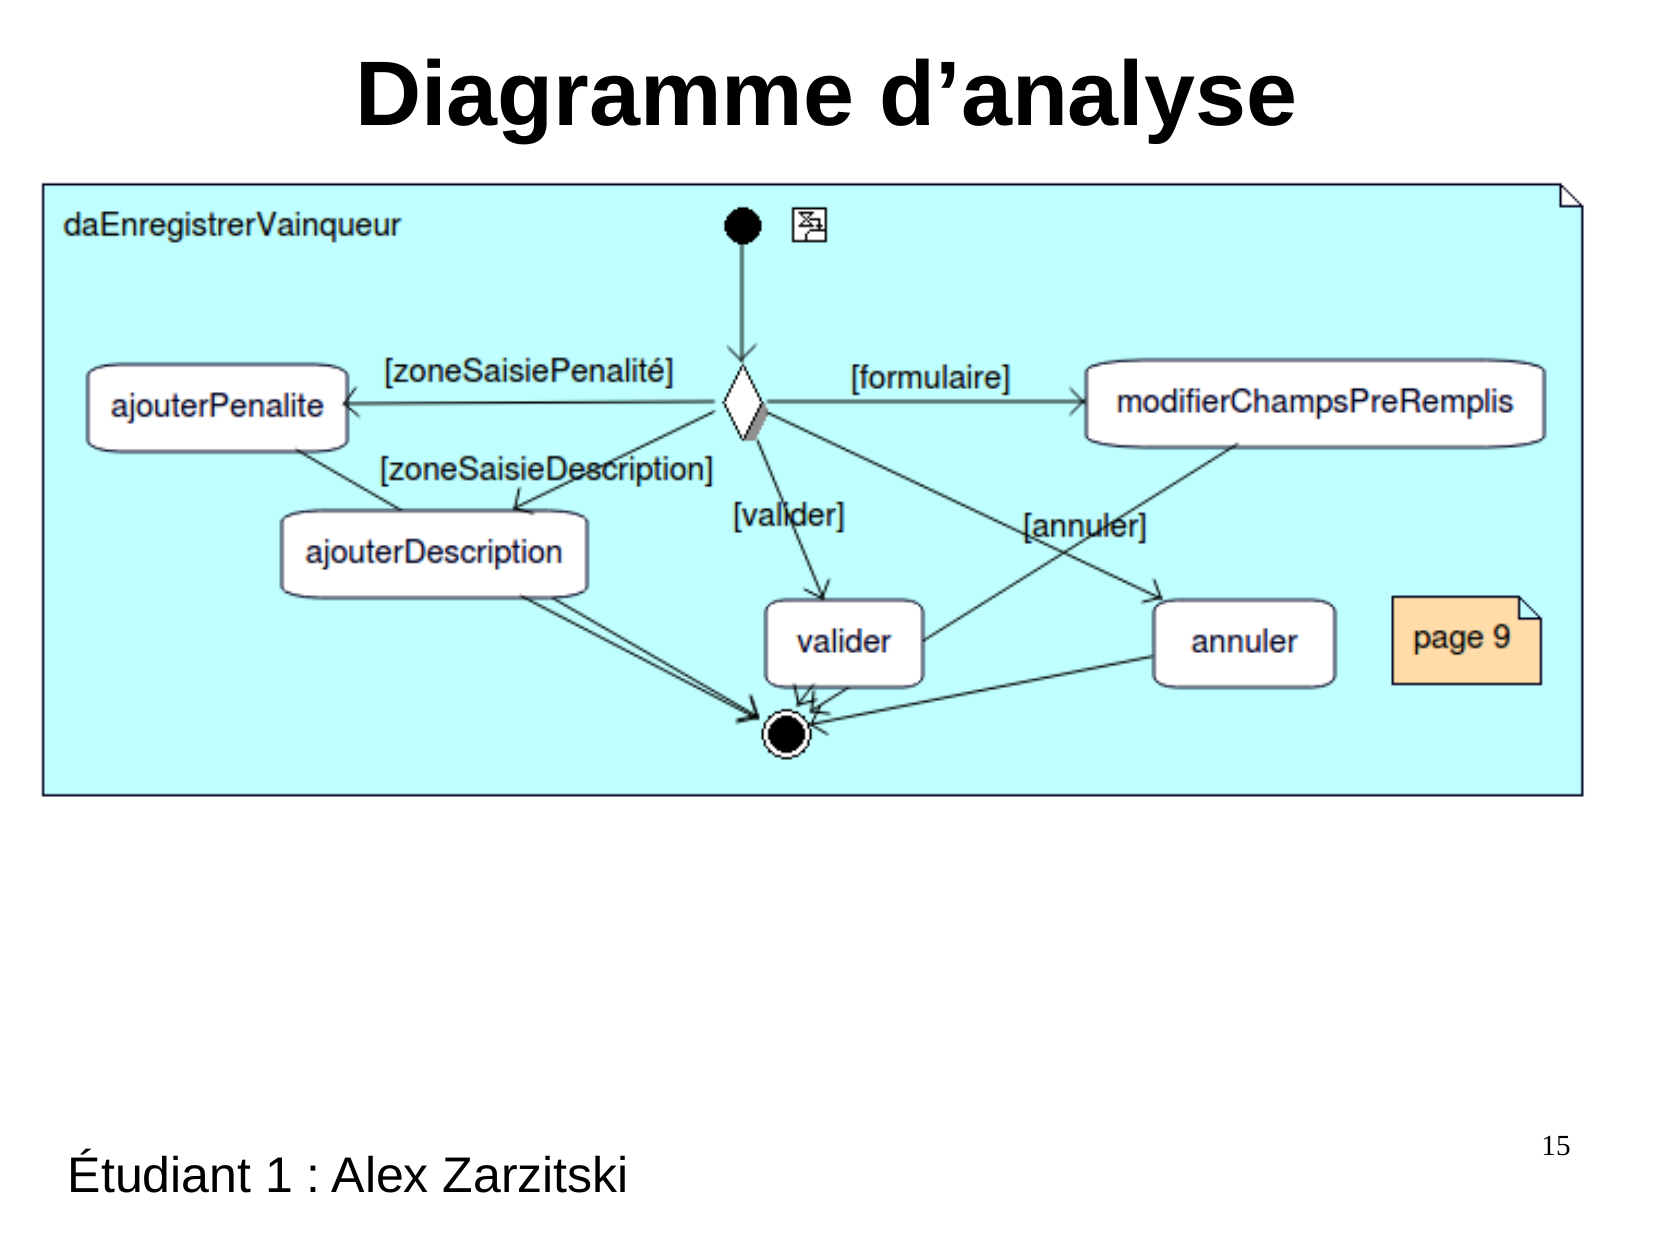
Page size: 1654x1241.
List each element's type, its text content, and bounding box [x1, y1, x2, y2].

title Diagramme d’analyse [82, 0, 1571, 173]
text_box Étudiant 1 : Alex Zarzitski [53, 1139, 650, 1211]
picture [23, 173, 1608, 821]
